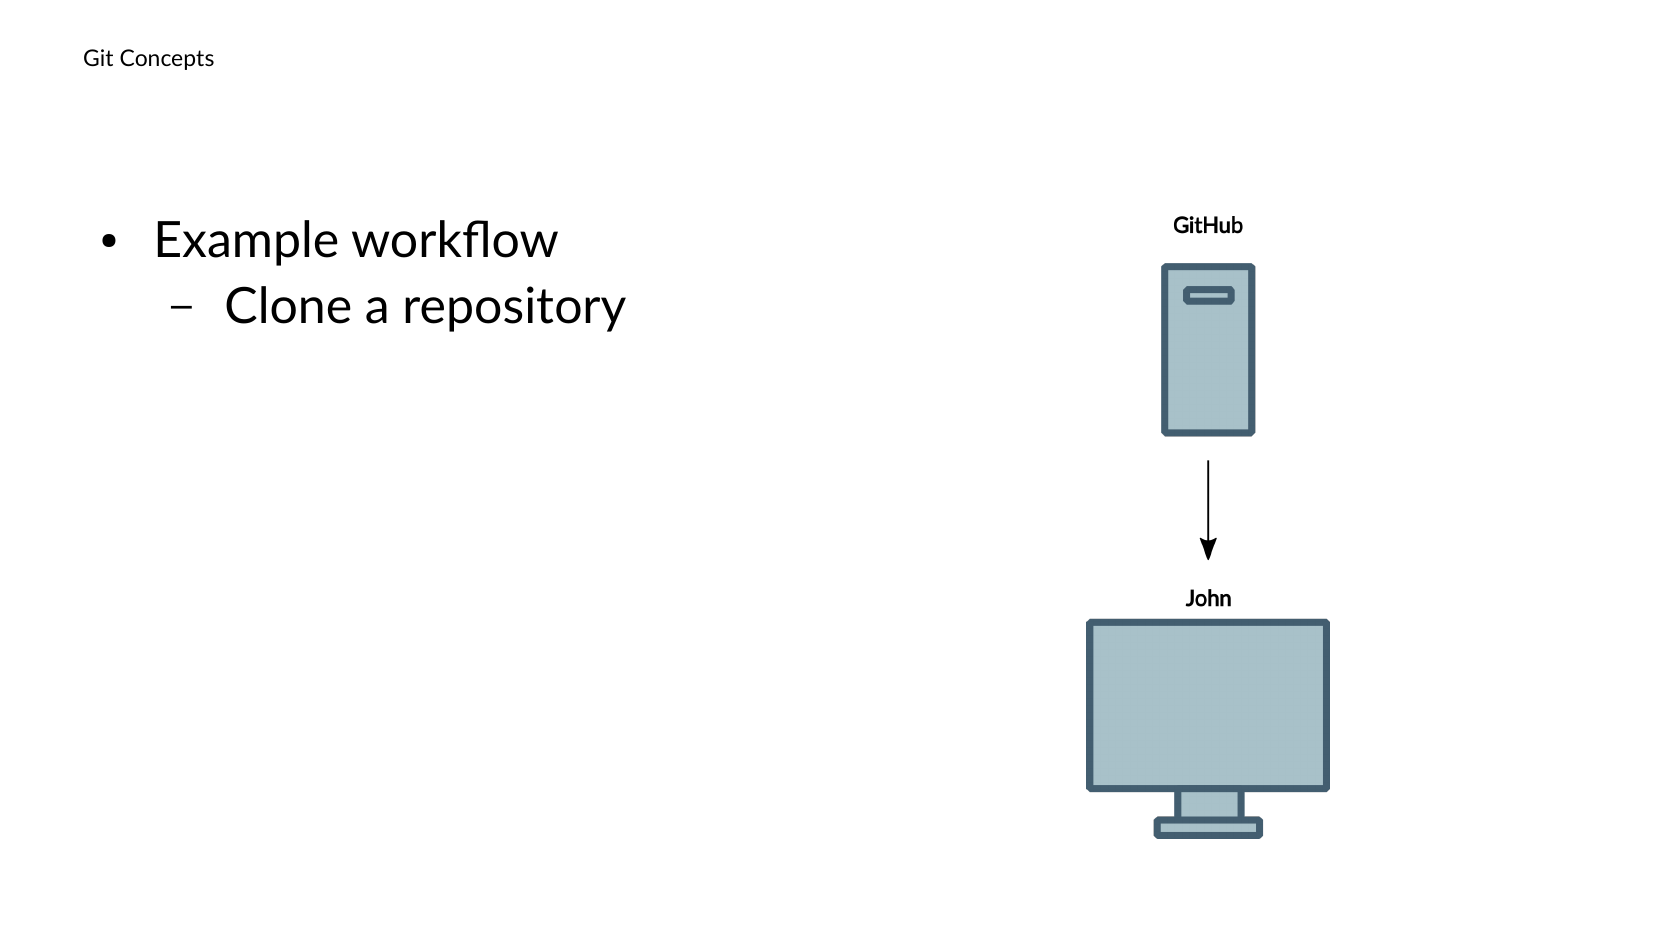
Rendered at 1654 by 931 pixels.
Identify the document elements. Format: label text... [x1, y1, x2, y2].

picture [897, 216, 1519, 839]
list Example workflow Clone a repository [82, 217, 809, 839]
title Git Concepts [83, 0, 1571, 119]
